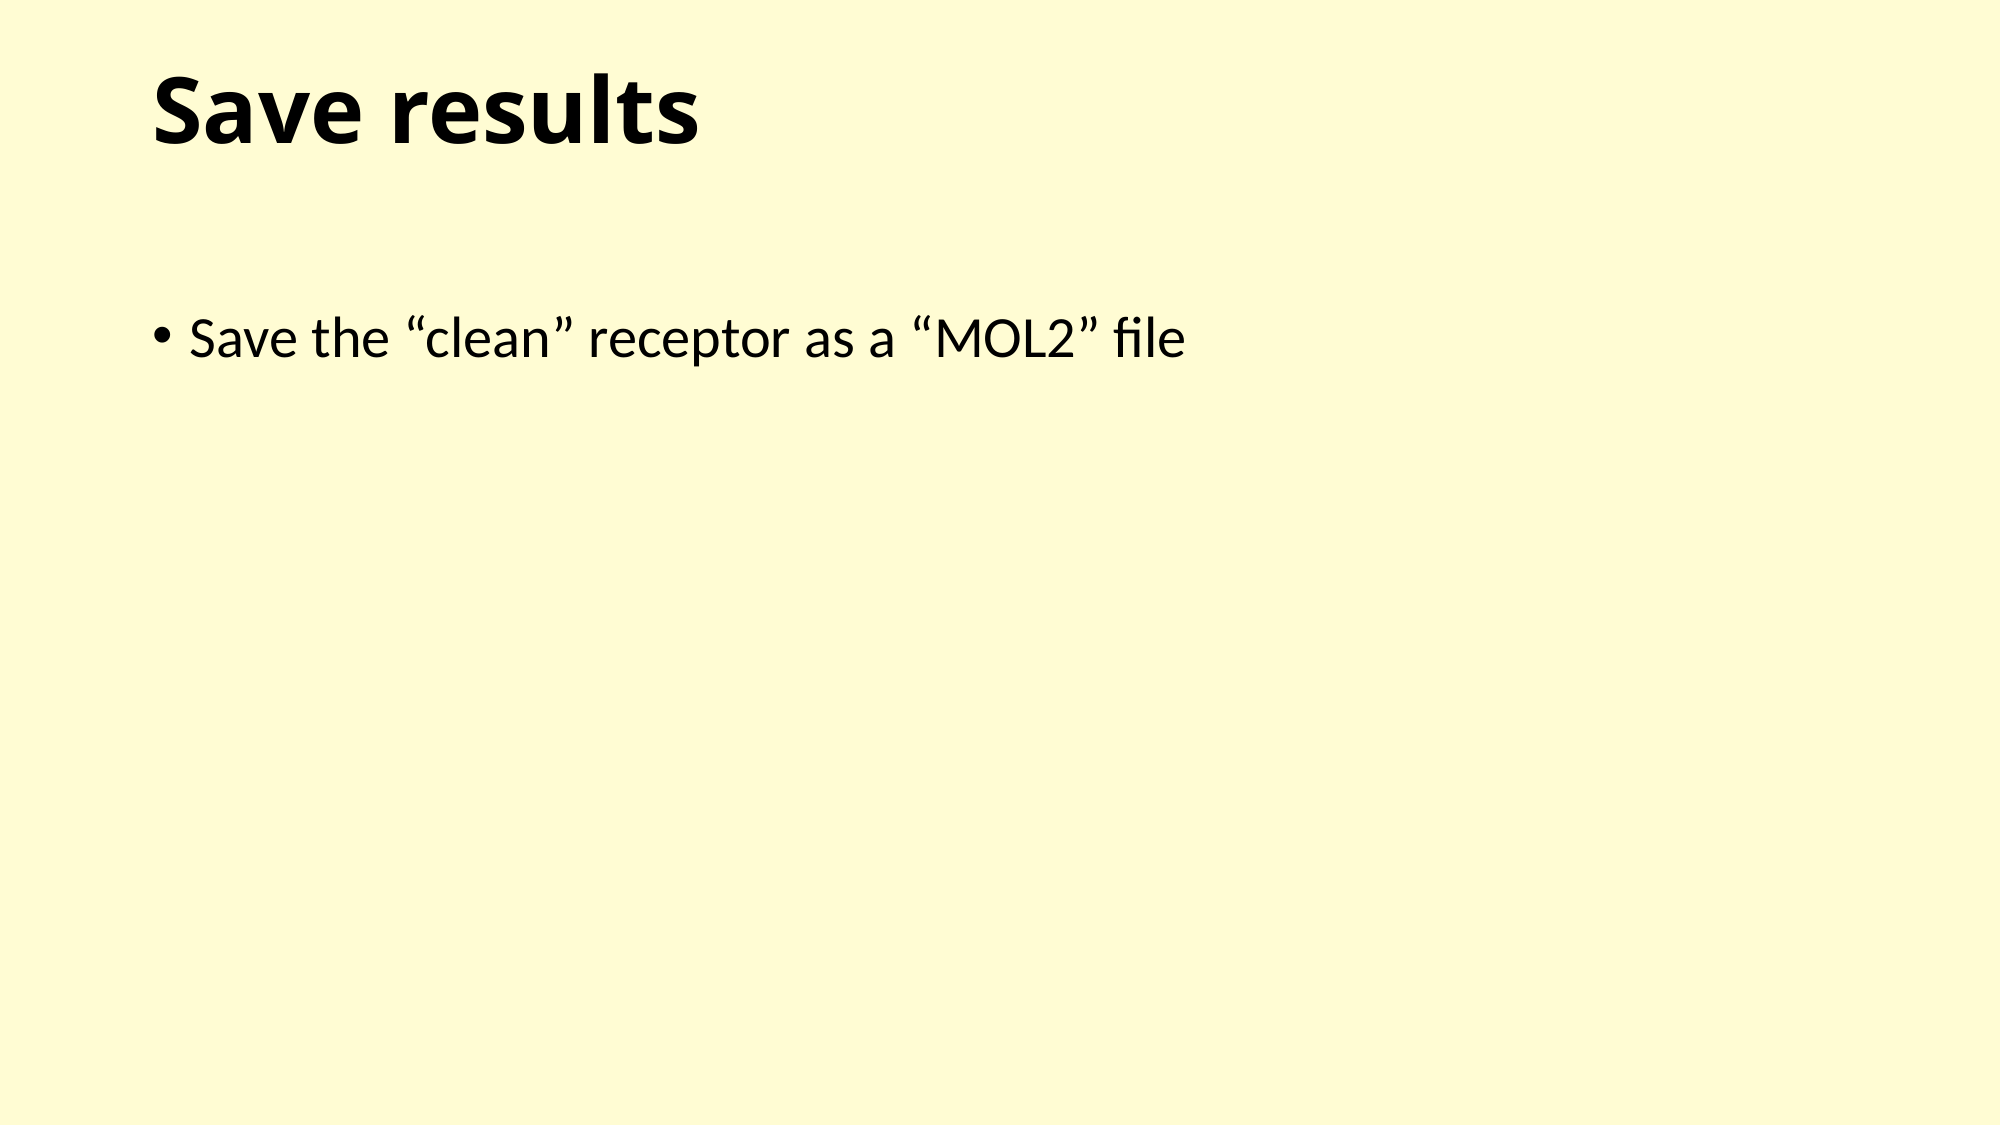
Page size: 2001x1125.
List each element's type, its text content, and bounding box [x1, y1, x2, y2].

list Save the “clean” receptor as a “MOL2” file [137, 299, 1863, 1014]
title Save results [137, 59, 1863, 278]
